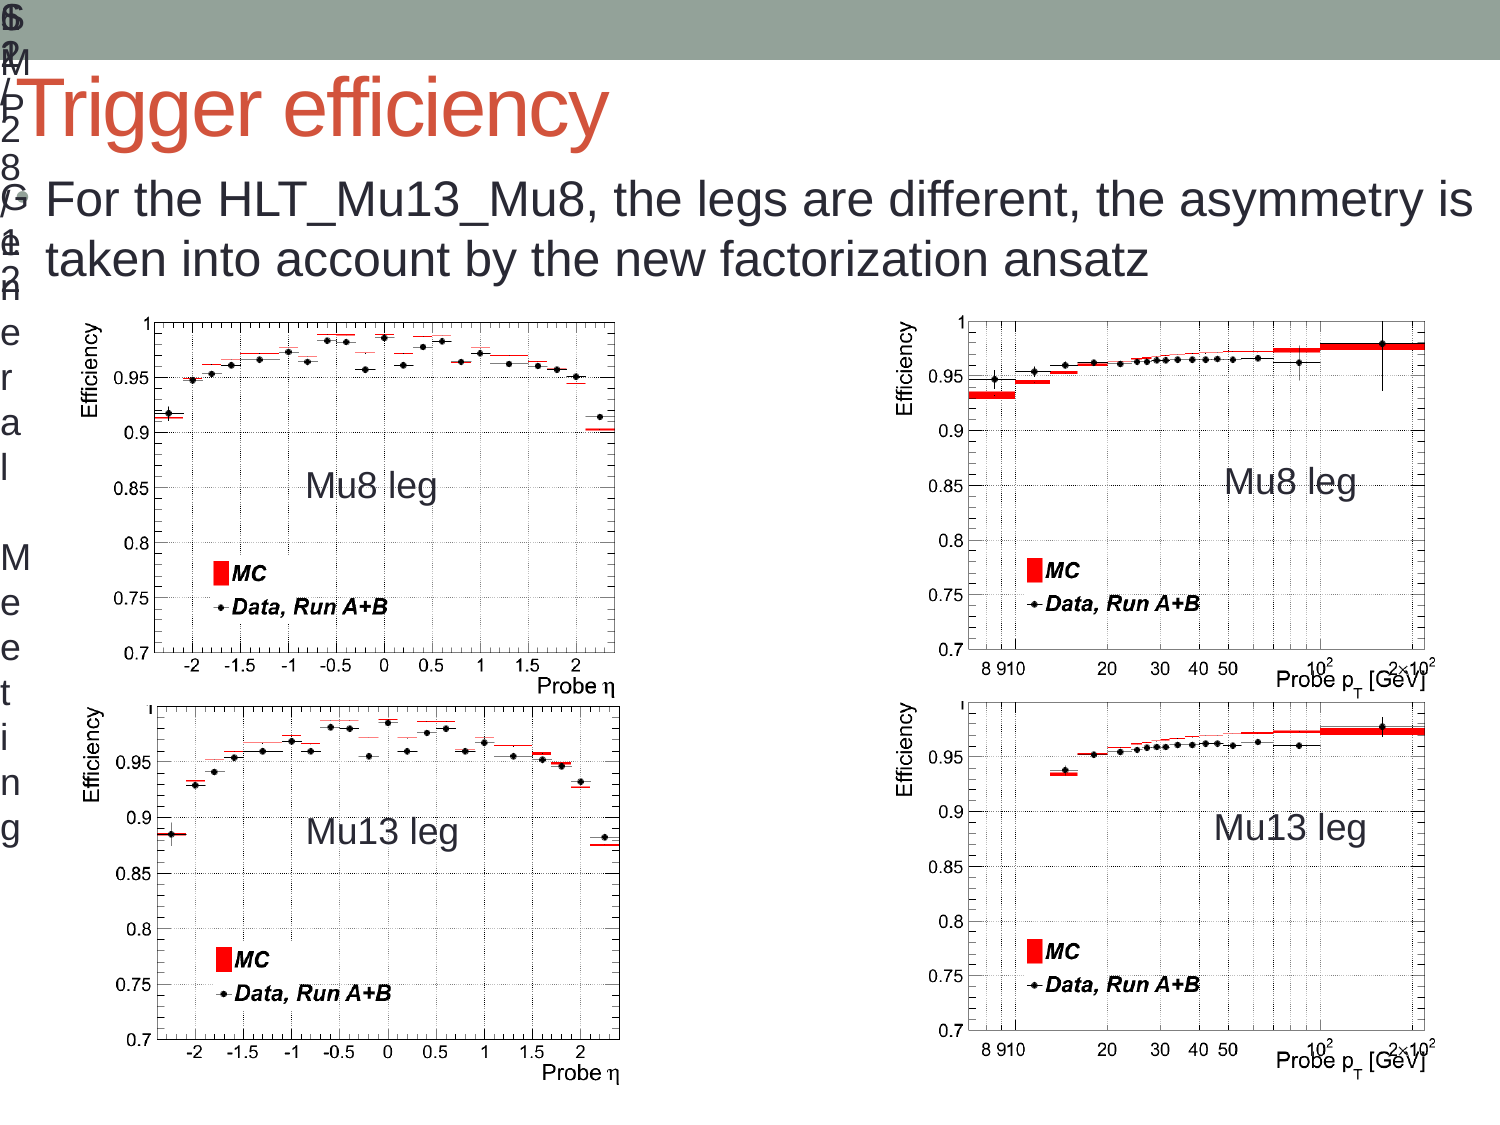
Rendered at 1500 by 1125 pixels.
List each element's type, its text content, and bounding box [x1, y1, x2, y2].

text_box Mu13 leg [290, 799, 475, 860]
text_box Mu8 leg [1209, 449, 1372, 510]
text_box Mu13 leg [1198, 795, 1383, 856]
list For the HLT_Mu13_Mu8, the legs are different, the asymmetry is taken into account by the new factorization ansatz [0, 158, 1500, 1115]
picture [70, 302, 636, 1092]
picture [885, 301, 1441, 1082]
text_box Mu8 leg [290, 453, 453, 514]
title Trigger efficiency [0, 22, 1350, 158]
